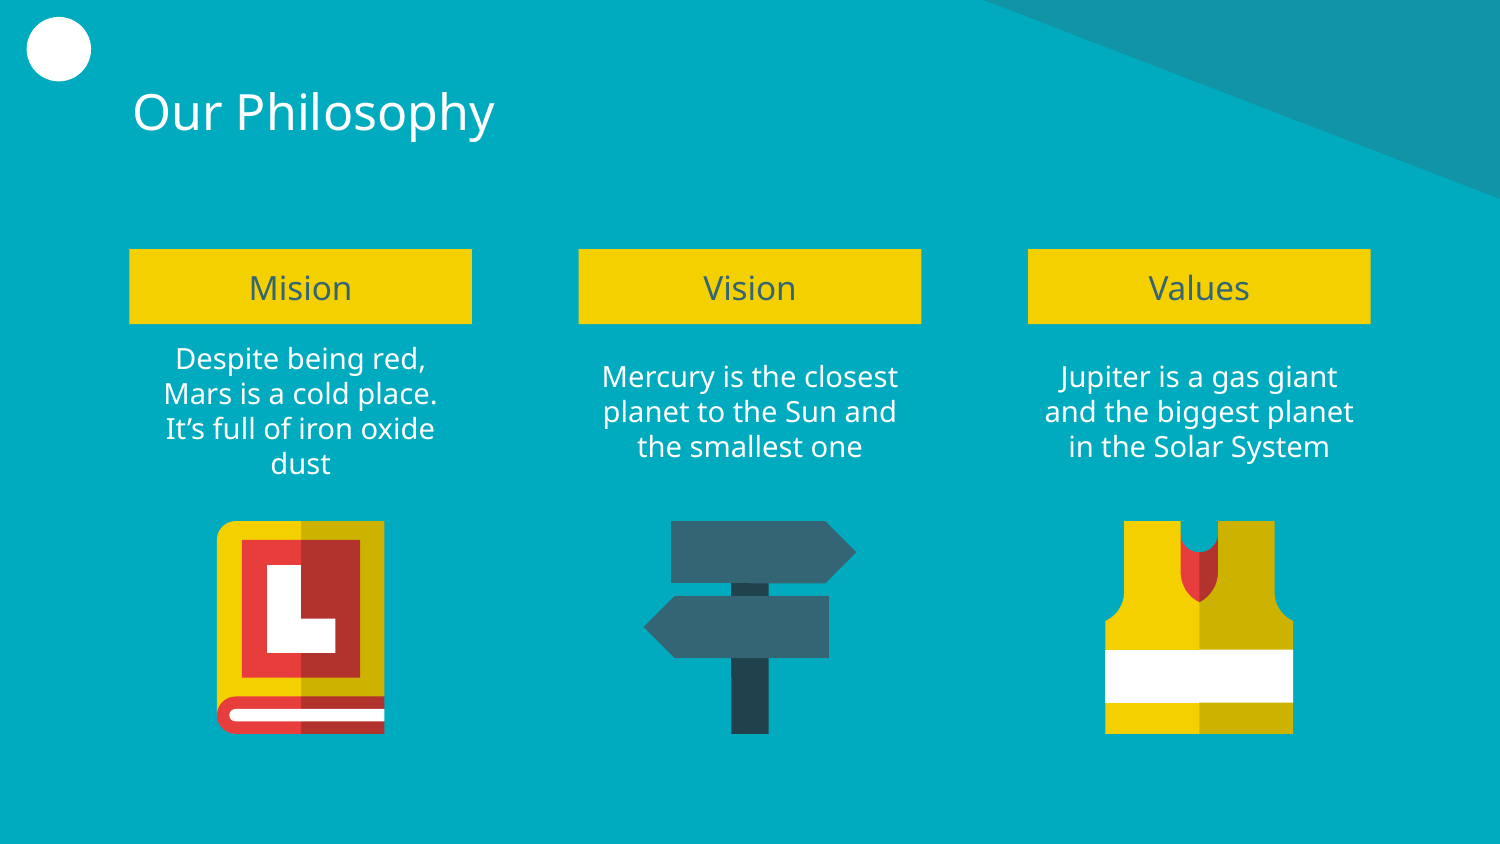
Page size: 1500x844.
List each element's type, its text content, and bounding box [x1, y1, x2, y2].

subtitle Despite being red, Mars is a cold place. It’s full of iron oxide dust [129, 360, 472, 461]
title Our Philosophy [116, 63, 1383, 158]
subtitle Vision [578, 249, 922, 325]
text_box [1105, 521, 1294, 734]
subtitle Mercury is the closest planet to the Sun and the smallest one [579, 360, 921, 461]
subtitle Jupiter is a gas giant and the biggest planet in the Solar System [1028, 360, 1371, 461]
text_box [643, 521, 857, 734]
subtitle Values [1028, 249, 1371, 325]
text_box [216, 521, 385, 734]
subtitle Mision [129, 249, 472, 325]
text_box [27, 17, 91, 81]
